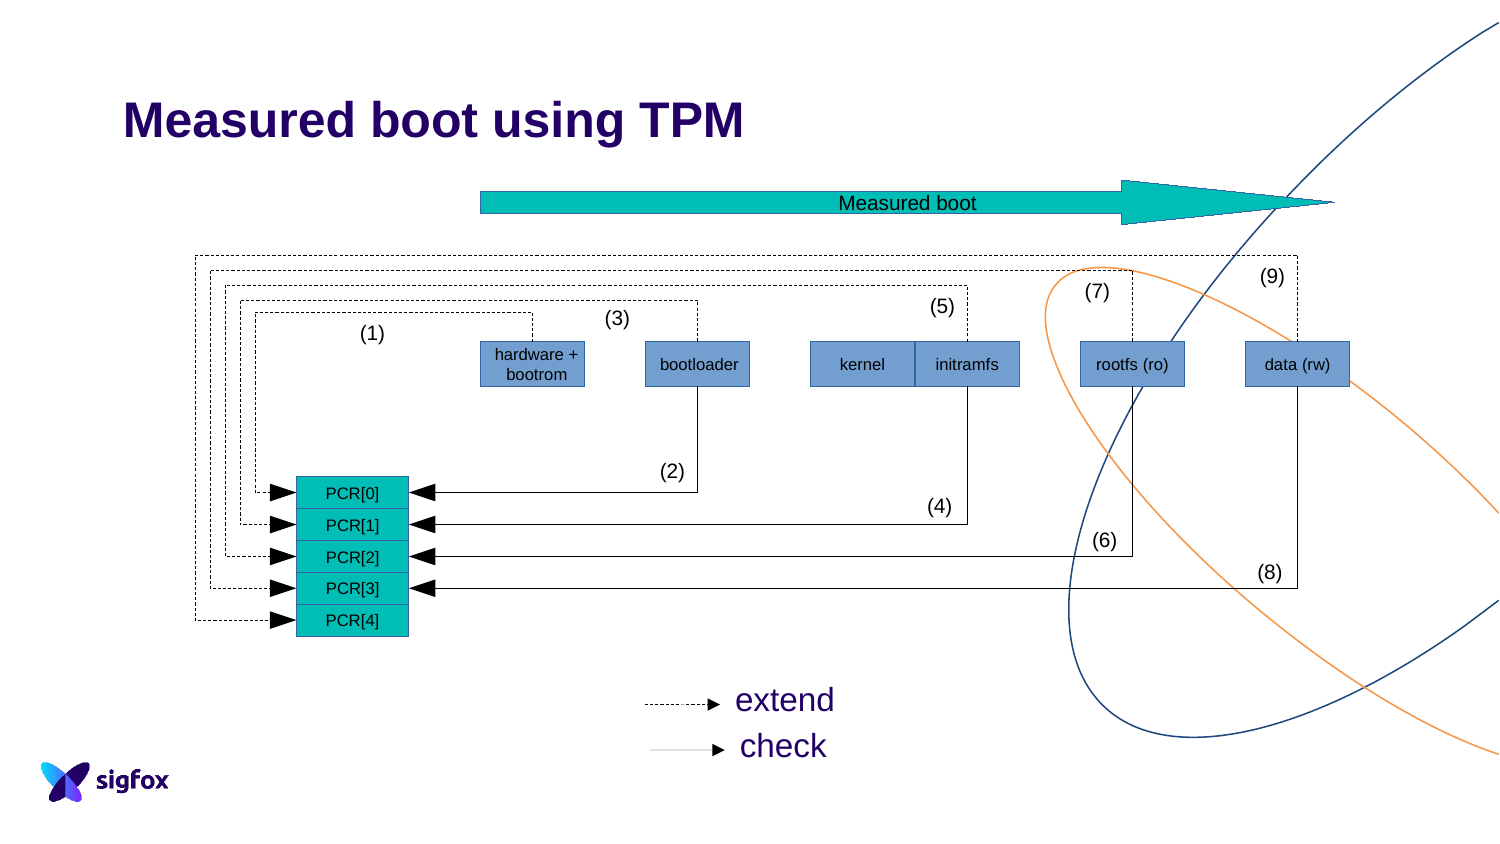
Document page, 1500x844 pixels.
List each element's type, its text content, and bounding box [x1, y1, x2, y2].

text_box kernel [810, 341, 915, 387]
text_box data (rw) [1245, 341, 1350, 387]
text_box Measured boot [480, 180, 1335, 225]
text_box (4) [912, 485, 967, 520]
text_box PCR[4] [296, 604, 409, 637]
text_box Measured boot using TPM [122, 87, 1358, 142]
text_box bootloader [645, 341, 750, 387]
picture [36, 760, 174, 803]
text_box (3) [589, 296, 645, 331]
text_box (1) [345, 311, 401, 346]
text_box initramfs [915, 341, 1020, 387]
text_box PCR[0] [296, 476, 409, 509]
text_box (9) [1245, 254, 1301, 289]
text_box hardware + bootrom [480, 341, 585, 387]
text_box PCR[1] [296, 509, 409, 541]
text_box (5) [915, 285, 971, 316]
text_box (8) [1242, 550, 1297, 585]
text_box (2) [645, 449, 697, 484]
text_box rootfs (ro) [1080, 341, 1185, 387]
text_box PCR[2] [296, 541, 409, 572]
text_box check [739, 723, 855, 765]
text_box PCR[3] [296, 572, 409, 604]
text_box extend [735, 678, 850, 720]
text_box (6) [1077, 519, 1132, 554]
text_box (7) [1069, 269, 1125, 304]
